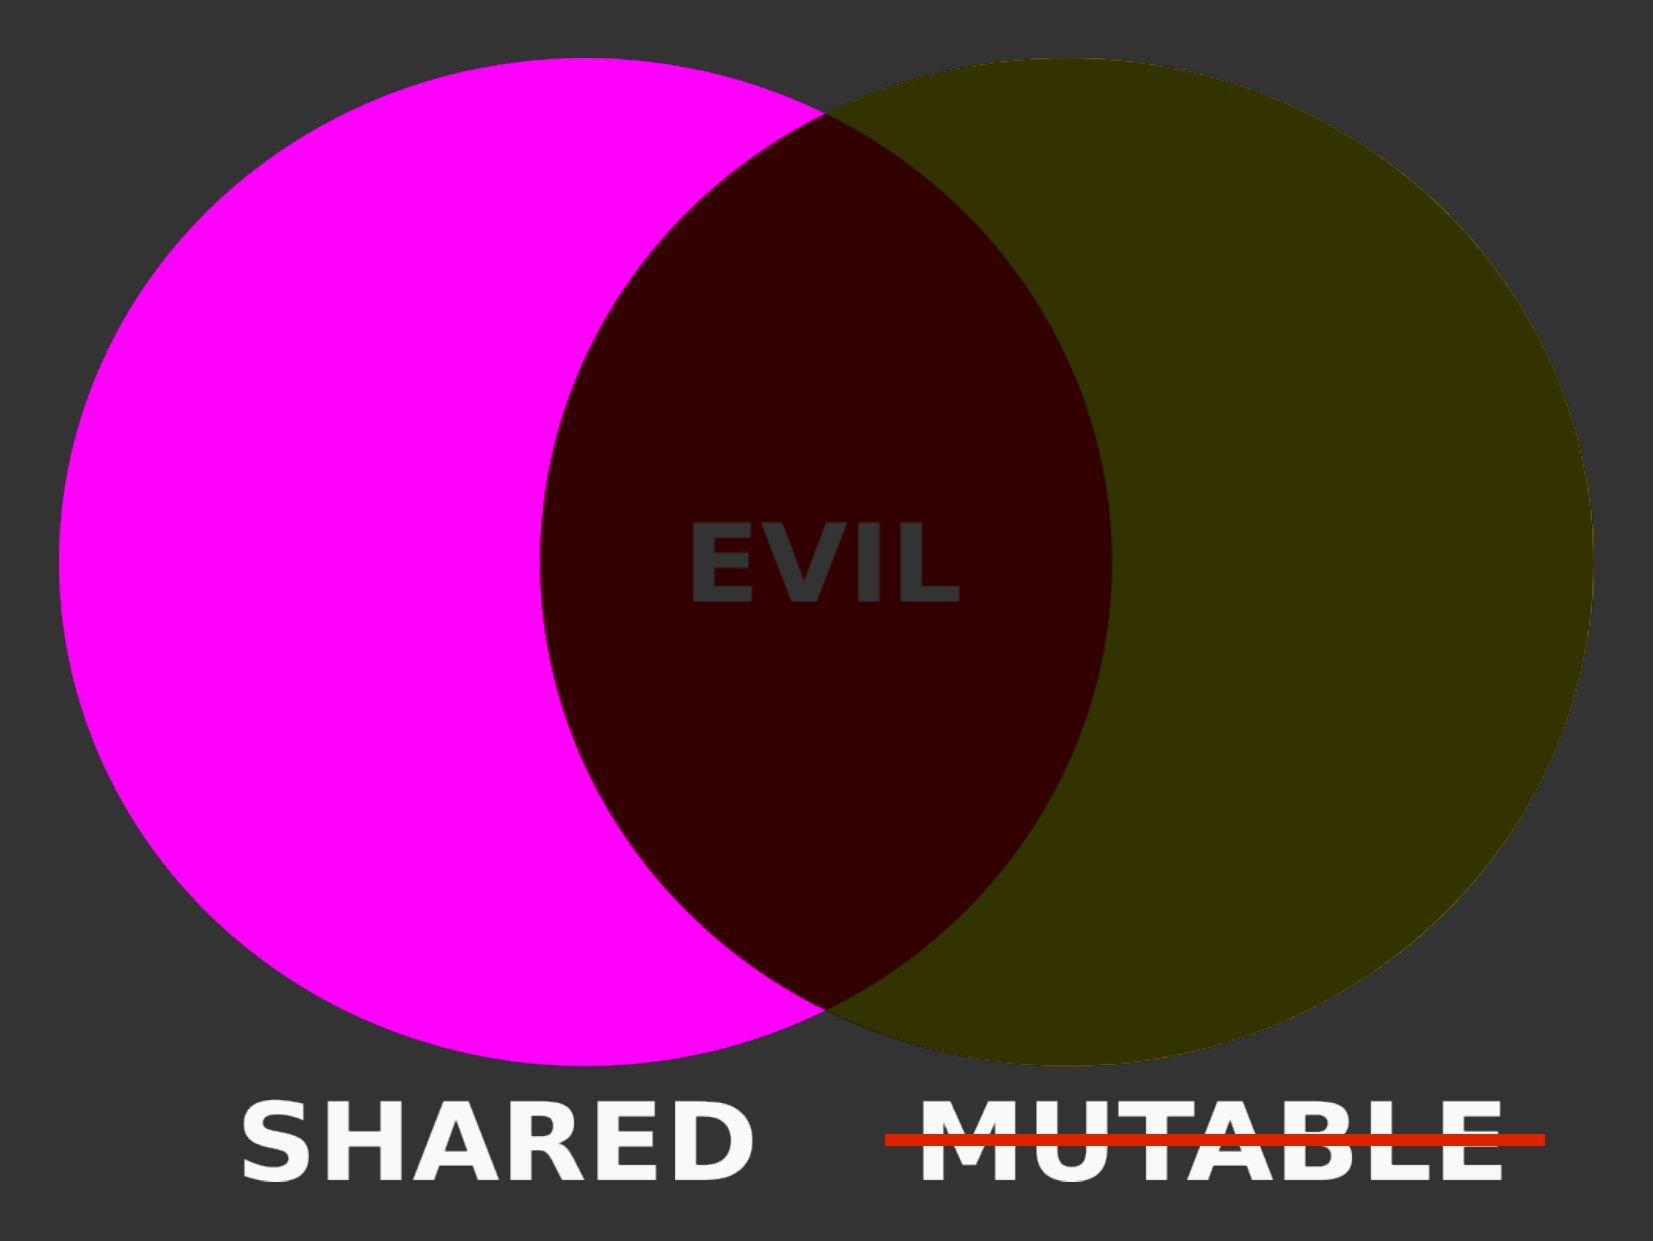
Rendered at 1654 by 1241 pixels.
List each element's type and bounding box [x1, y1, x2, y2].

picture [59, 58, 1594, 1182]
